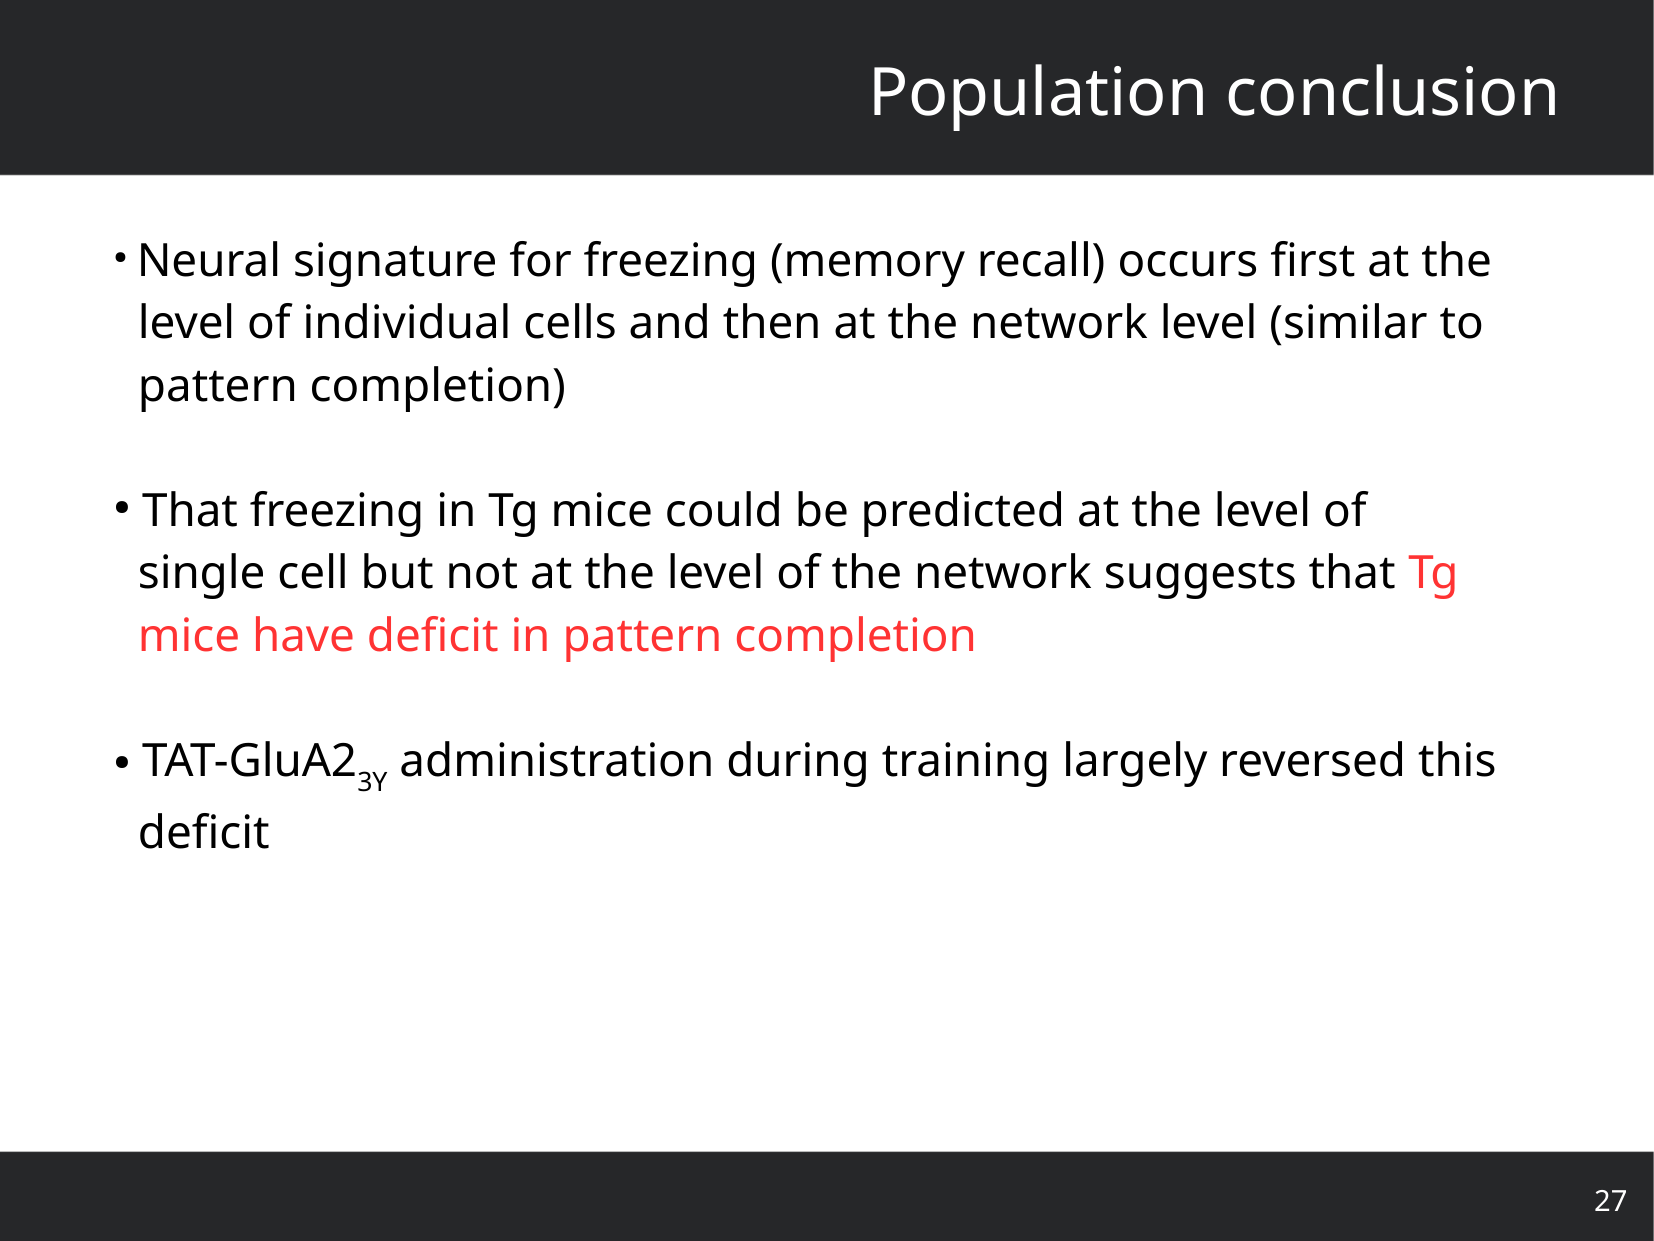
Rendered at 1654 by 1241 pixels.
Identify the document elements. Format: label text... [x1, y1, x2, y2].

text_box Neural signature for freezing (memory recall) occurs first at the level of individual cells and then at the network level (similar to pattern completion) That freezing in Tg mice could be predicted at the level of single cell but not at the level of the network suggests that Tg mice have deficit in pattern completion TAT-GluA23Y administration during training largely reversed this deficit [80, 176, 1654, 1241]
picture [0, 0, 1654, 1241]
text_box Population conclusion [88, 36, 1577, 134]
